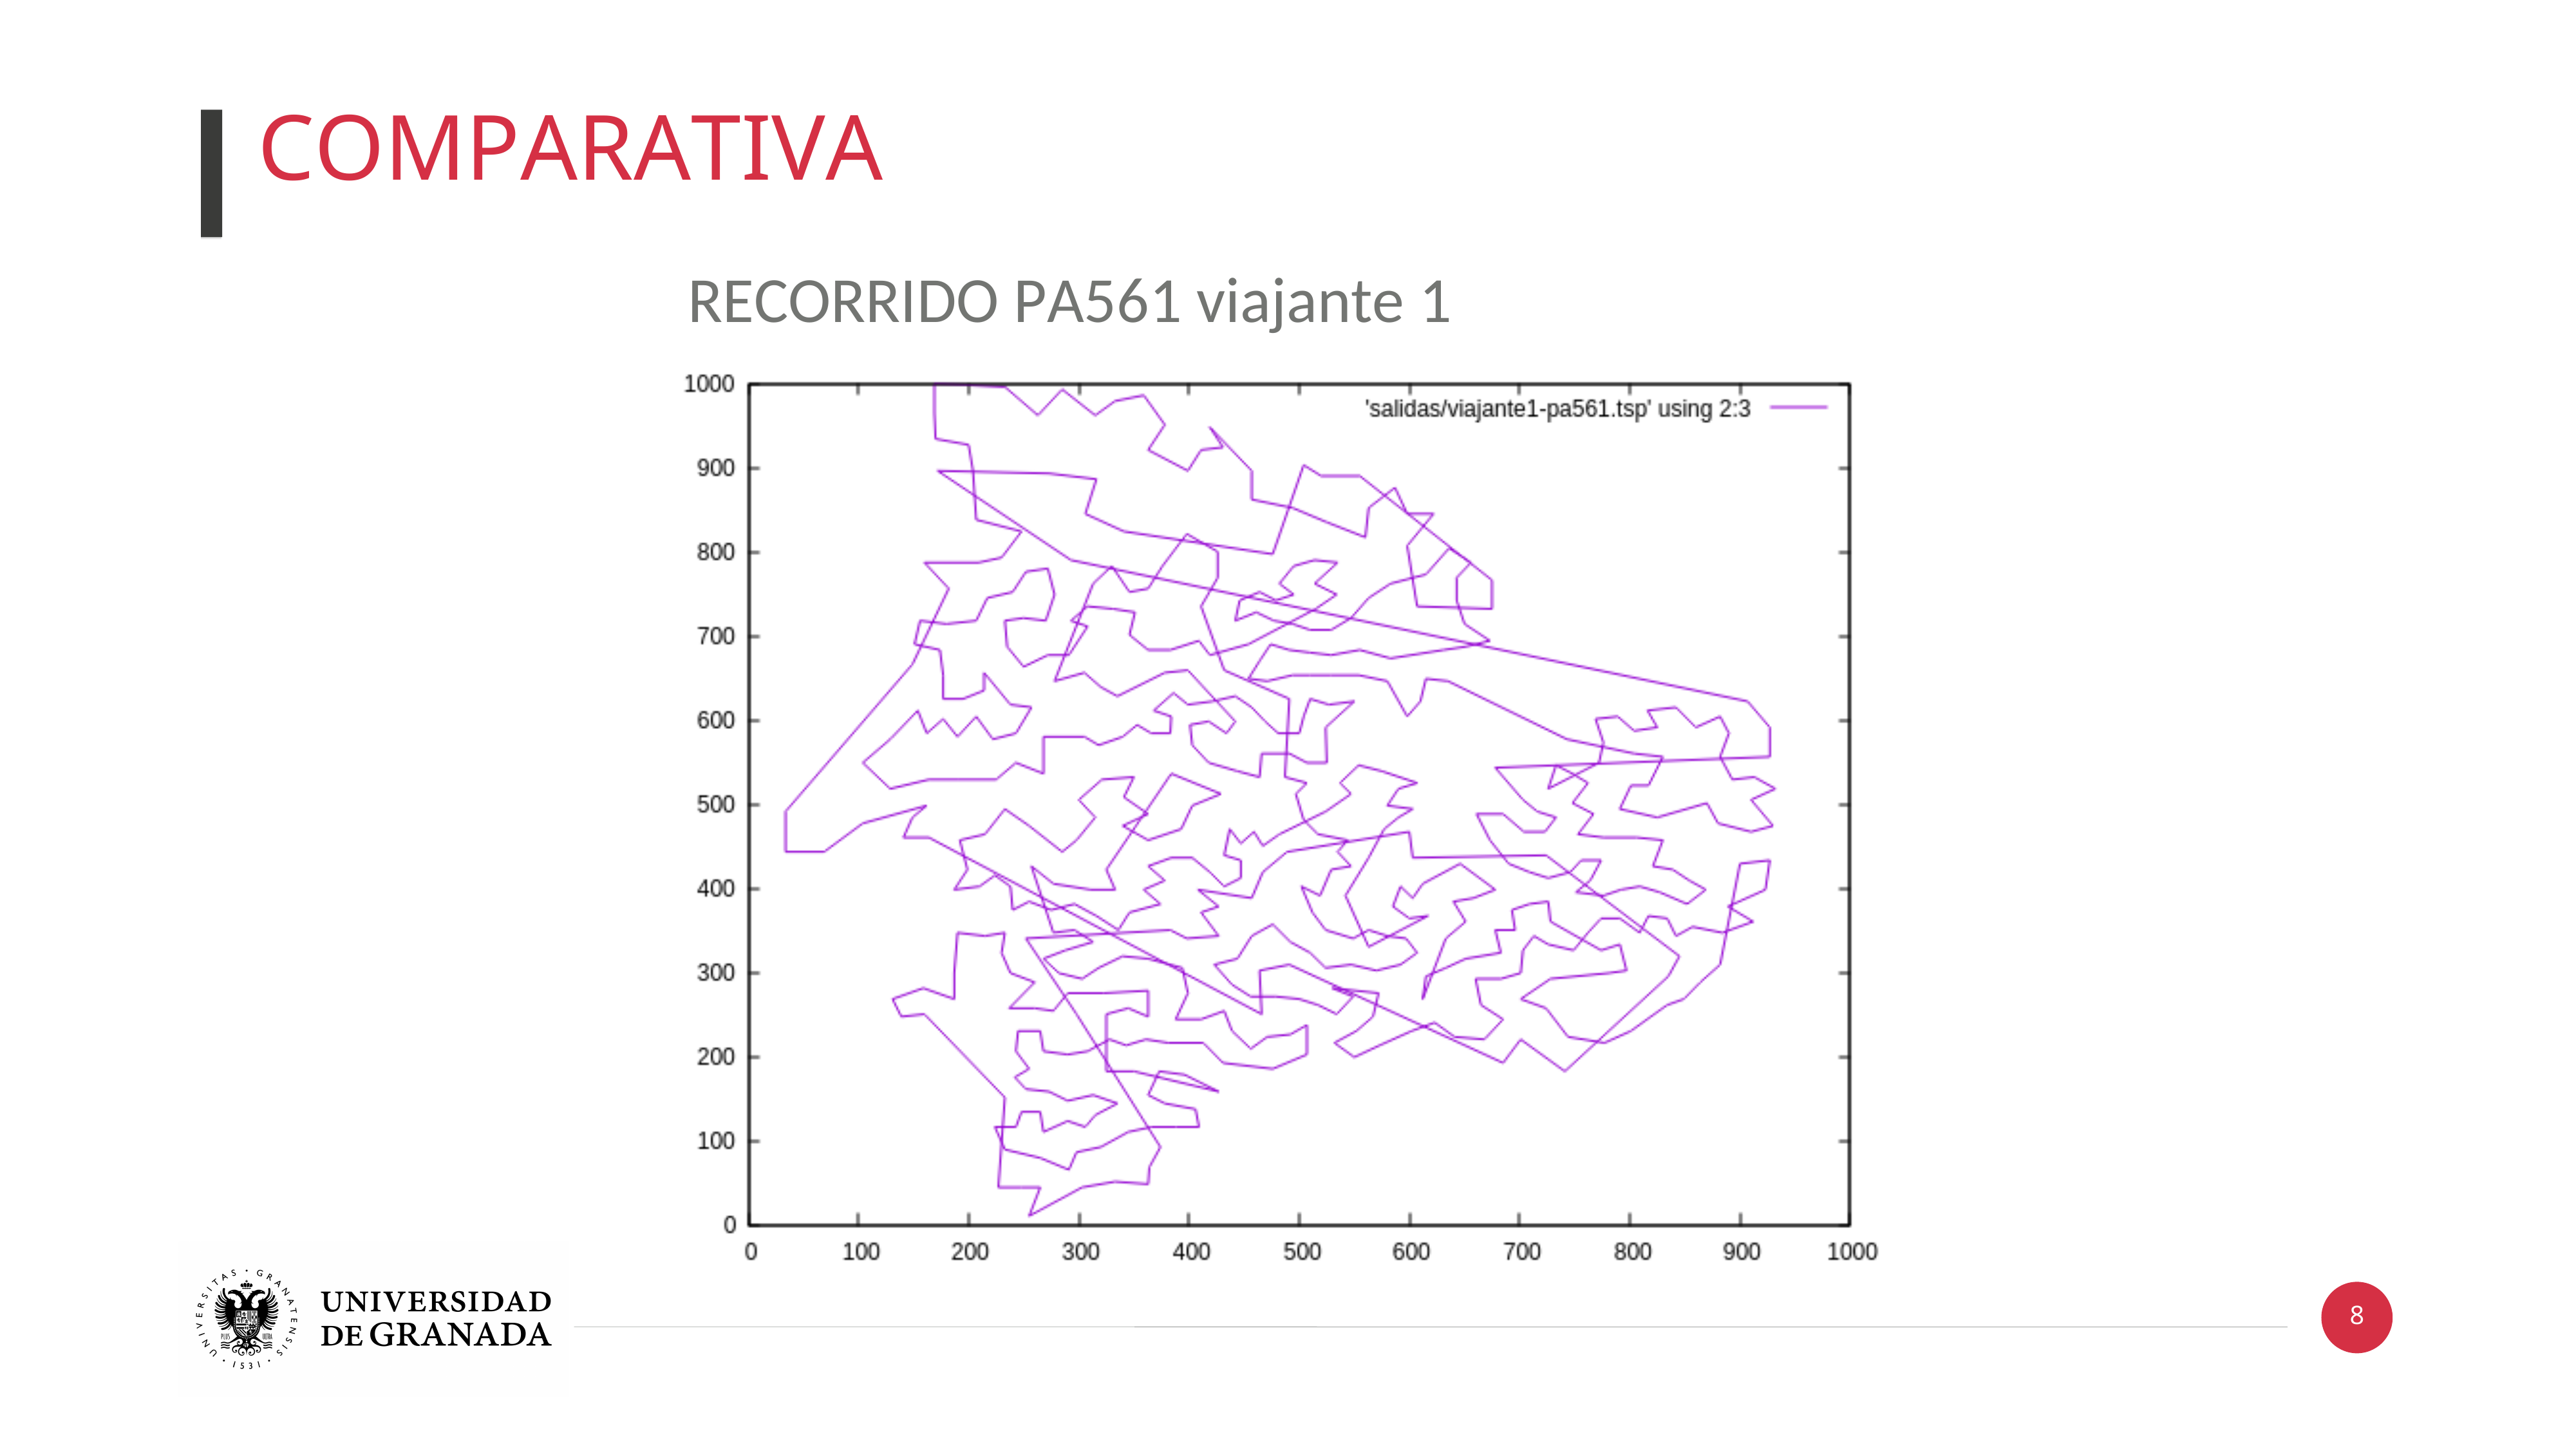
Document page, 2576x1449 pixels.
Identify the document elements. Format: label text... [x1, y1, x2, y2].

picture [662, 360, 1885, 1278]
text_box COMPARATIVA [248, 85, 2402, 204]
text_box <number> [2308, 1278, 2407, 1356]
text_box [201, 109, 223, 238]
text_box RECORRIDO PA561 viajante 1 [678, 253, 1650, 340]
picture [178, 1241, 569, 1397]
